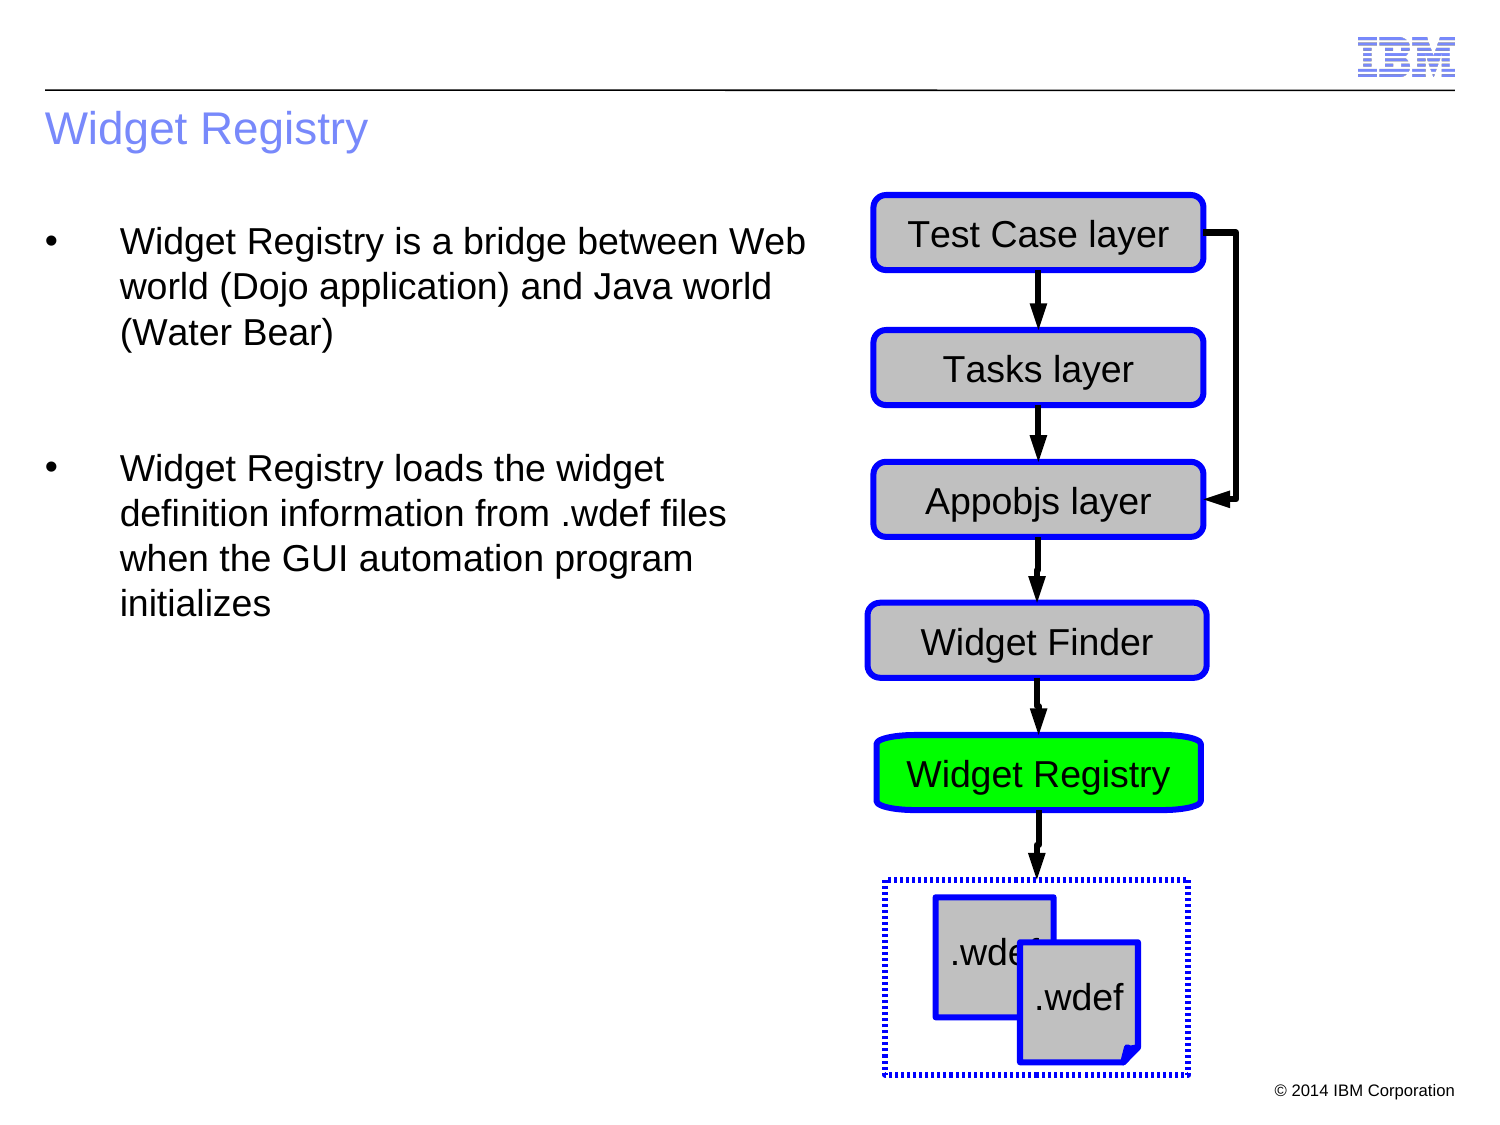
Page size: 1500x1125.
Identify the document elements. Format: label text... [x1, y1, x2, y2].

text_box Test Case layer [873, 195, 1204, 271]
text_box .wdef [1020, 942, 1138, 1063]
picture [1358, 37, 1455, 77]
text_box Tasks layer [873, 329, 1204, 406]
title Widget Registry [29, 97, 1454, 202]
text_box Appobjs layer [873, 461, 1204, 537]
text_box Widget Registry is a bridge between Web world (Dojo application) and Java world (Water Bear) Widget Registry loads the widget definition information from .wdef files when the GUI automation program initializes [30, 210, 826, 751]
text_box Widget Finder [867, 602, 1207, 678]
text_box .wdef [935, 897, 1054, 1018]
text_box Widget Registry [876, 735, 1201, 811]
